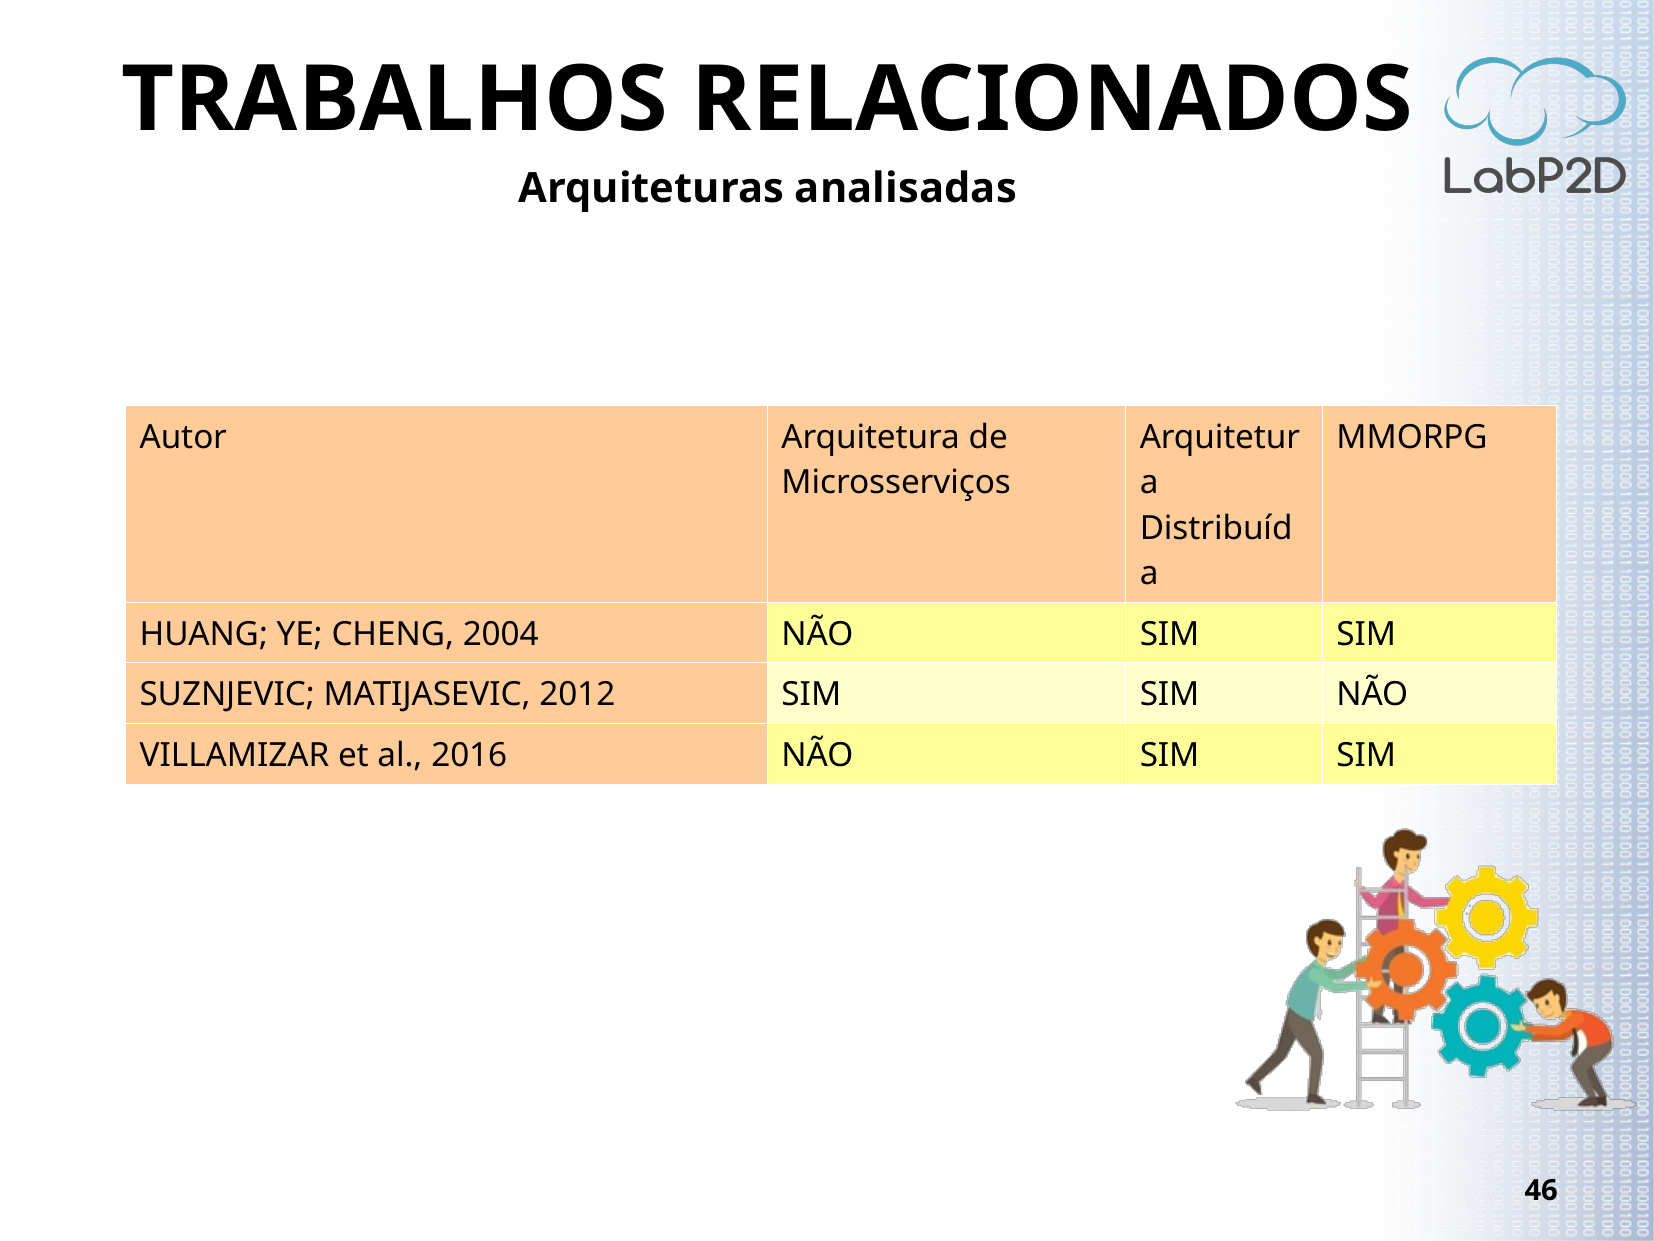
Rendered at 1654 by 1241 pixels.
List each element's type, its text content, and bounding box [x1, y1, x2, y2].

table_header Autor [126, 406, 767, 602]
table_cell NÃO [768, 603, 1125, 662]
table_cell SIM [1126, 603, 1322, 662]
table_cell SIM [1323, 724, 1556, 784]
table_cell SIM [1126, 724, 1322, 784]
title TRABALHOS RELACIONADOS Arquiteturas analisadas [82, 0, 1453, 259]
table_header Arquitetura de Microsserviços [768, 406, 1125, 602]
table_cell NÃO [768, 724, 1125, 784]
table_cell SIM [768, 663, 1125, 723]
table_cell SUZNJEVIC; MATIJASEVIC, 2012 [126, 663, 767, 723]
table_cell SIM [1126, 663, 1322, 723]
table_cell HUANG; YE; CHENG, 2004 [126, 603, 767, 662]
table_cell NÃO [1323, 663, 1556, 723]
picture [1172, 1, 1654, 1240]
table_cell SIM [1323, 603, 1556, 662]
table_header MMORPG [1323, 406, 1556, 602]
table_header Arquitetura Distribuída [1126, 406, 1322, 602]
table_cell VILLAMIZAR et al., 2016 [126, 724, 767, 784]
